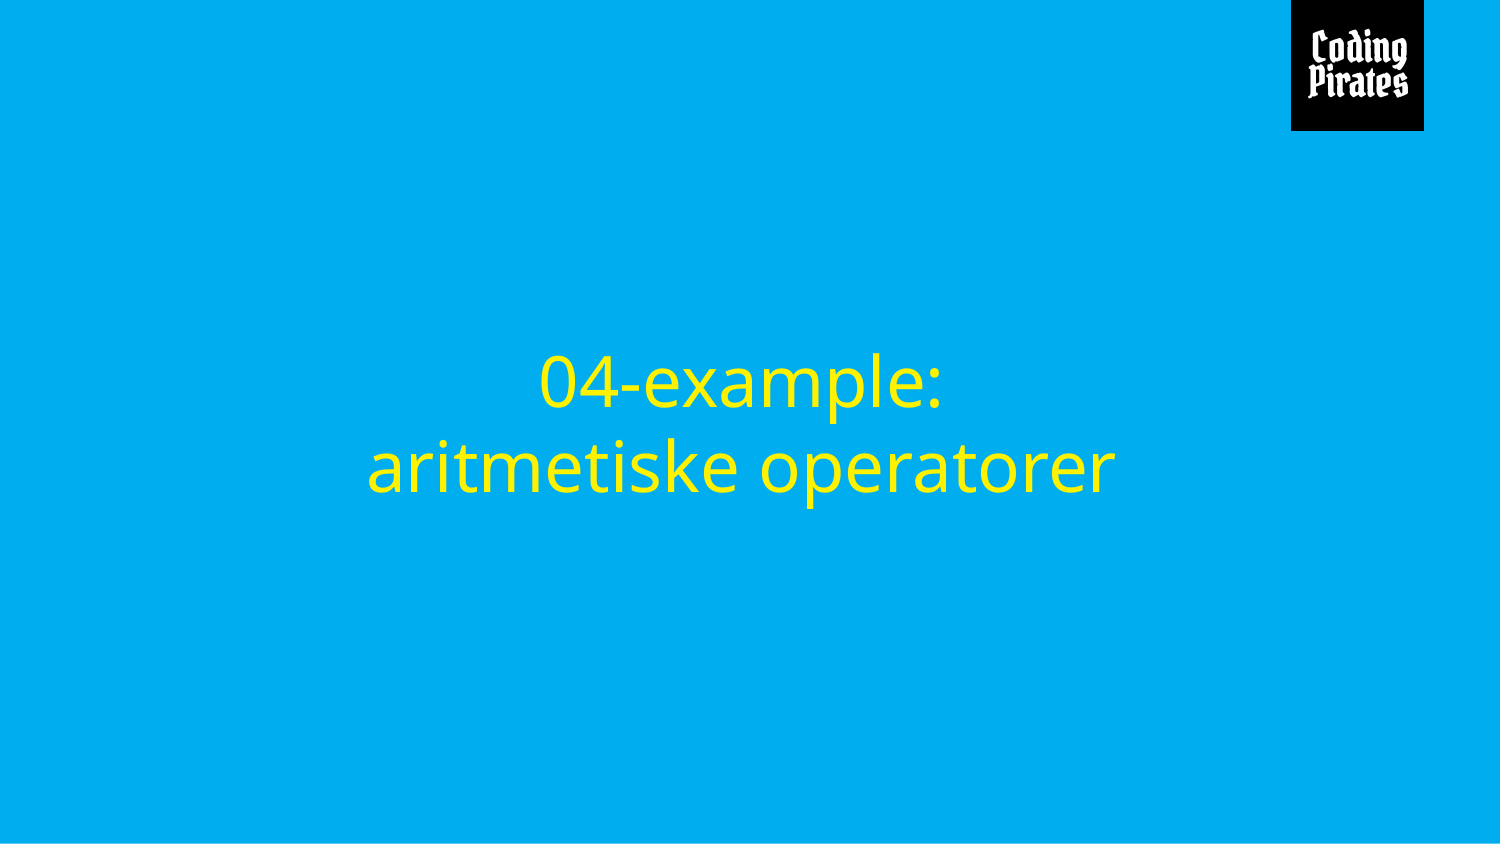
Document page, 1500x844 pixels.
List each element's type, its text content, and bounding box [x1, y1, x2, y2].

title 04-example: aritmetiske operatorer [12, 352, 1472, 491]
picture [1292, 0, 1423, 130]
